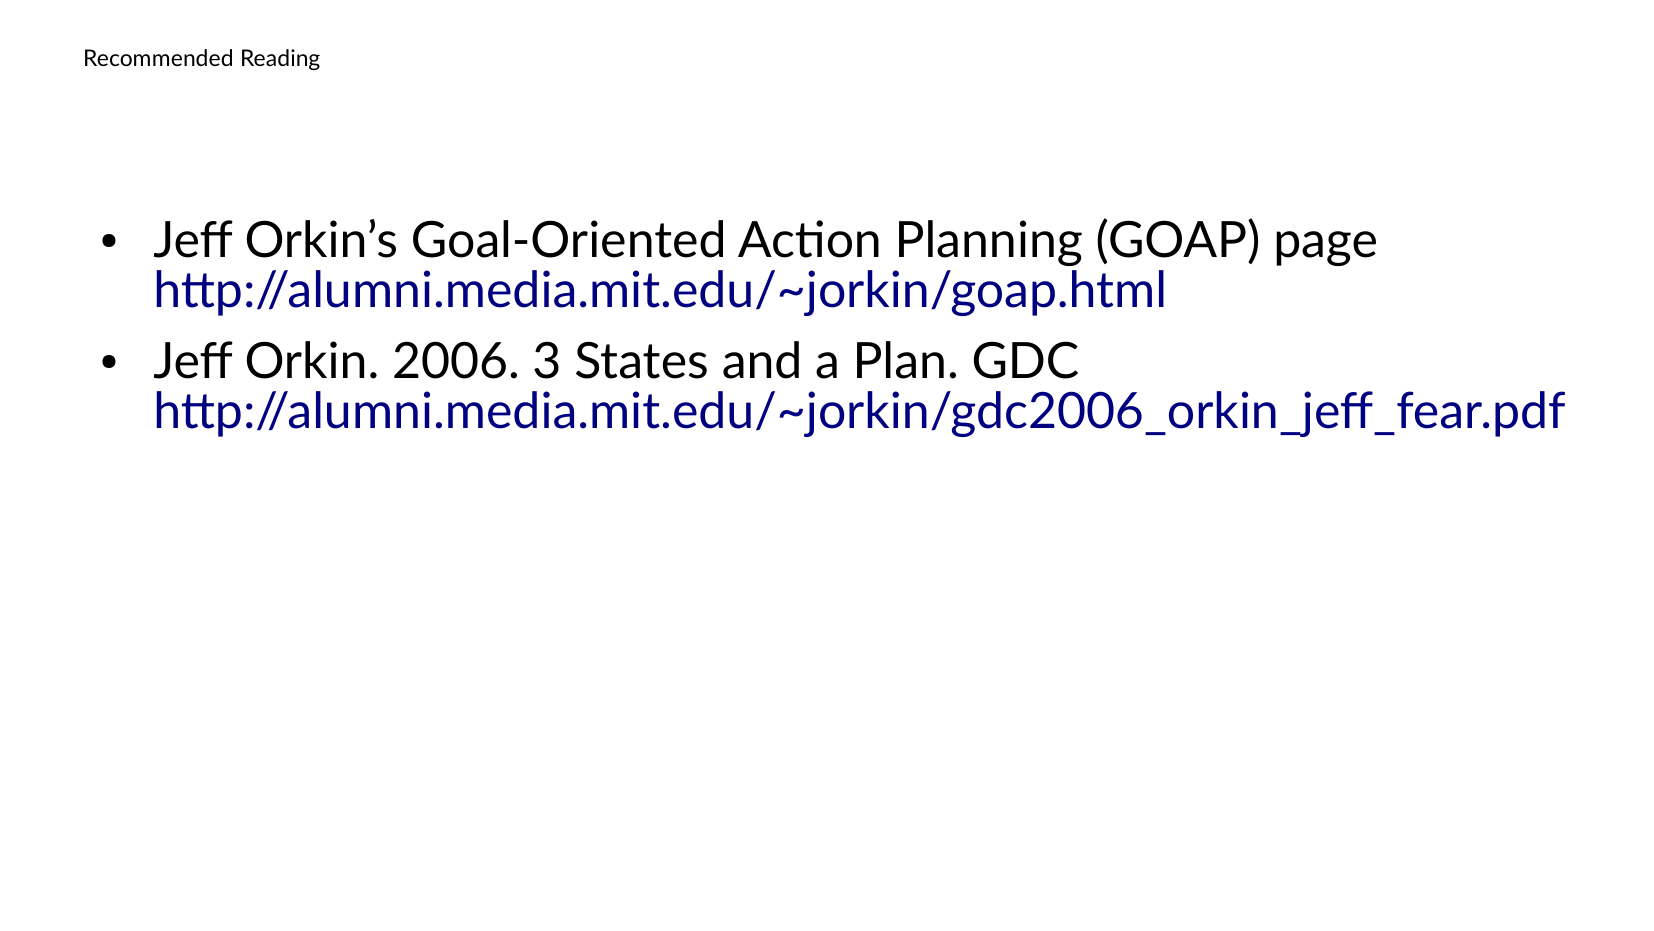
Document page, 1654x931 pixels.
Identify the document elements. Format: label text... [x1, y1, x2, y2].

list Jeff Orkin’s Goal-Oriented Action Planning (GOAP) page http://alumni.media.mit.edu/~jorkin/goap.html Jeff Orkin. 2006. 3 States and a Plan. GDC http://alumni.media.mit.edu/~jorkin/gdc2006_orkin_jeff_fear.pdf [82, 217, 1571, 839]
title Recommended Reading [83, 0, 1571, 119]
